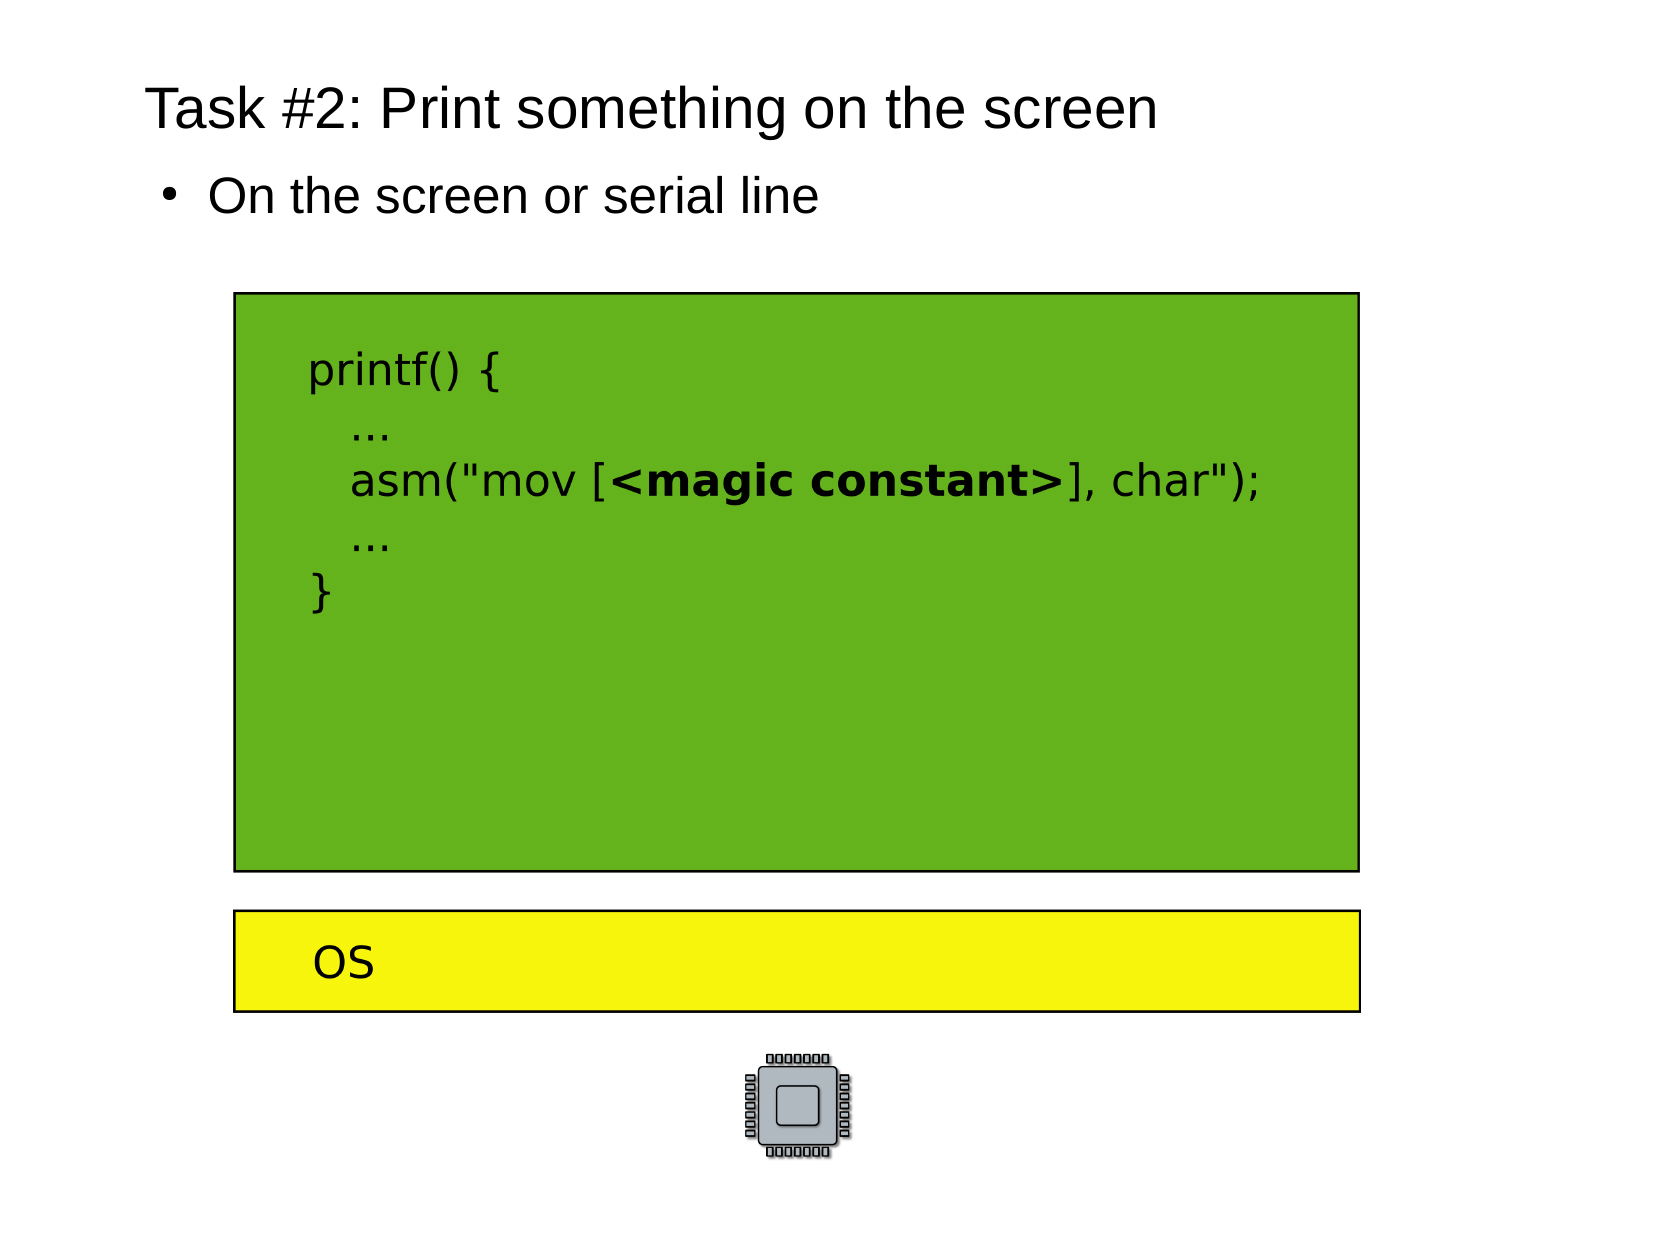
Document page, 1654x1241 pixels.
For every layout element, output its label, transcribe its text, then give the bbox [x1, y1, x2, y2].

list Task #2: Print something on the screen On the screen or serial line [82, 75, 1576, 226]
picture [233, 292, 1361, 1181]
